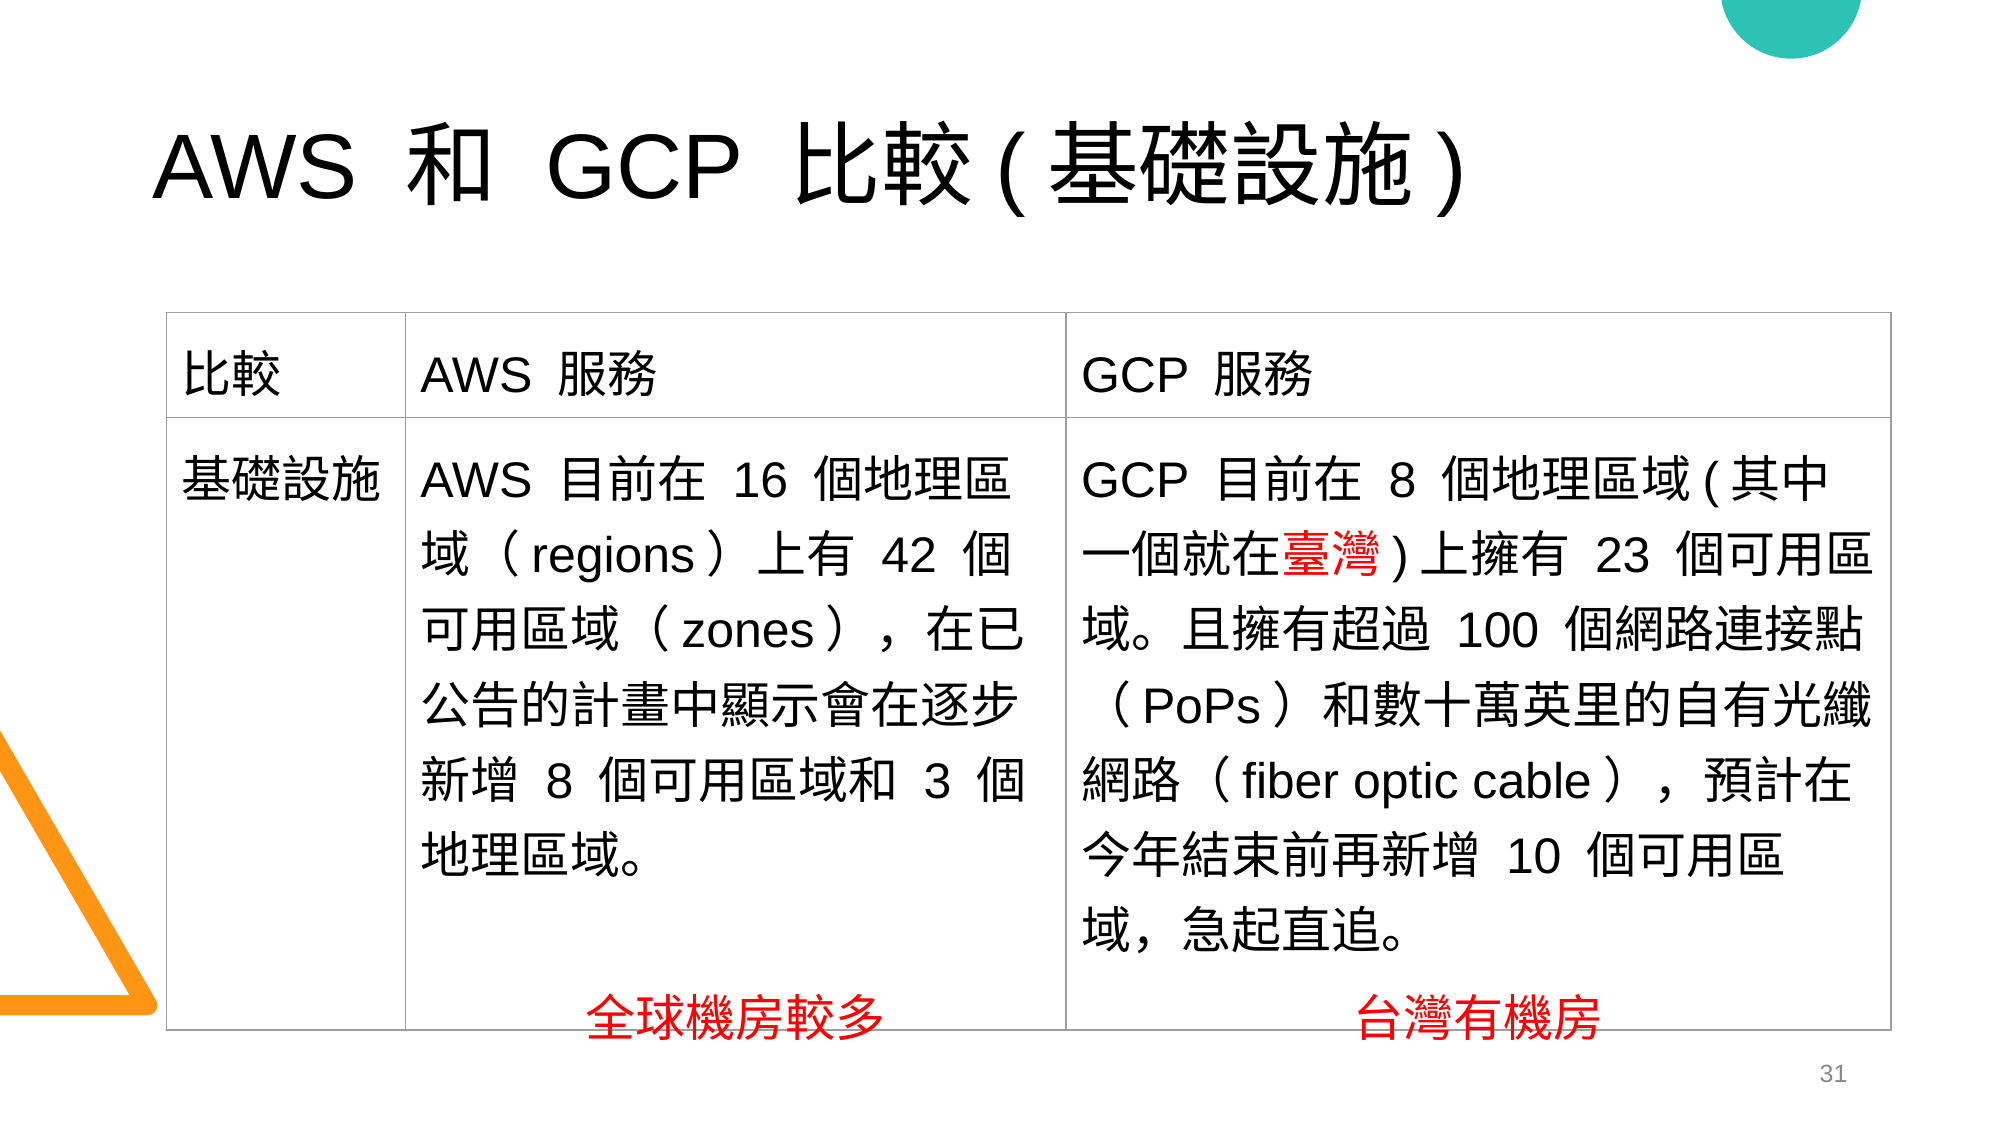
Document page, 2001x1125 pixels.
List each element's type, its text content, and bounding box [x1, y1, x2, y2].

table_header AWS 服務 [406, 313, 1065, 417]
slide_number 1 [1412, 1062, 1863, 1103]
table_cell 基礎設施 [167, 418, 405, 1029]
text_box 台灣有機房 [1066, 971, 1892, 1062]
table_cell AWS 目前在 16 個地理區域（regions）上有 42 個可用區域（zones），在已公告的計畫中顯示會在逐步新增 8 個可用區域和 3 個地理區域。 [406, 418, 1065, 971]
table_header 比較 [167, 313, 405, 417]
text_box 全球機房較多 [405, 971, 1066, 1062]
table_header GCP 服務 [1067, 313, 1890, 417]
title AWS 和 GCP 比較(基礎設施) [137, 59, 1863, 278]
table_cell GCP 目前在 8 個地理區域(其中一個就在臺灣)上擁有 23 個可用區域。且擁有超過 100 個網路連接點（PoPs）和數十萬英里的自有光纖網路（fiber optic cable），預計在今年結束前再新增 10 個可用區域，急起直追。 [1067, 418, 1890, 971]
